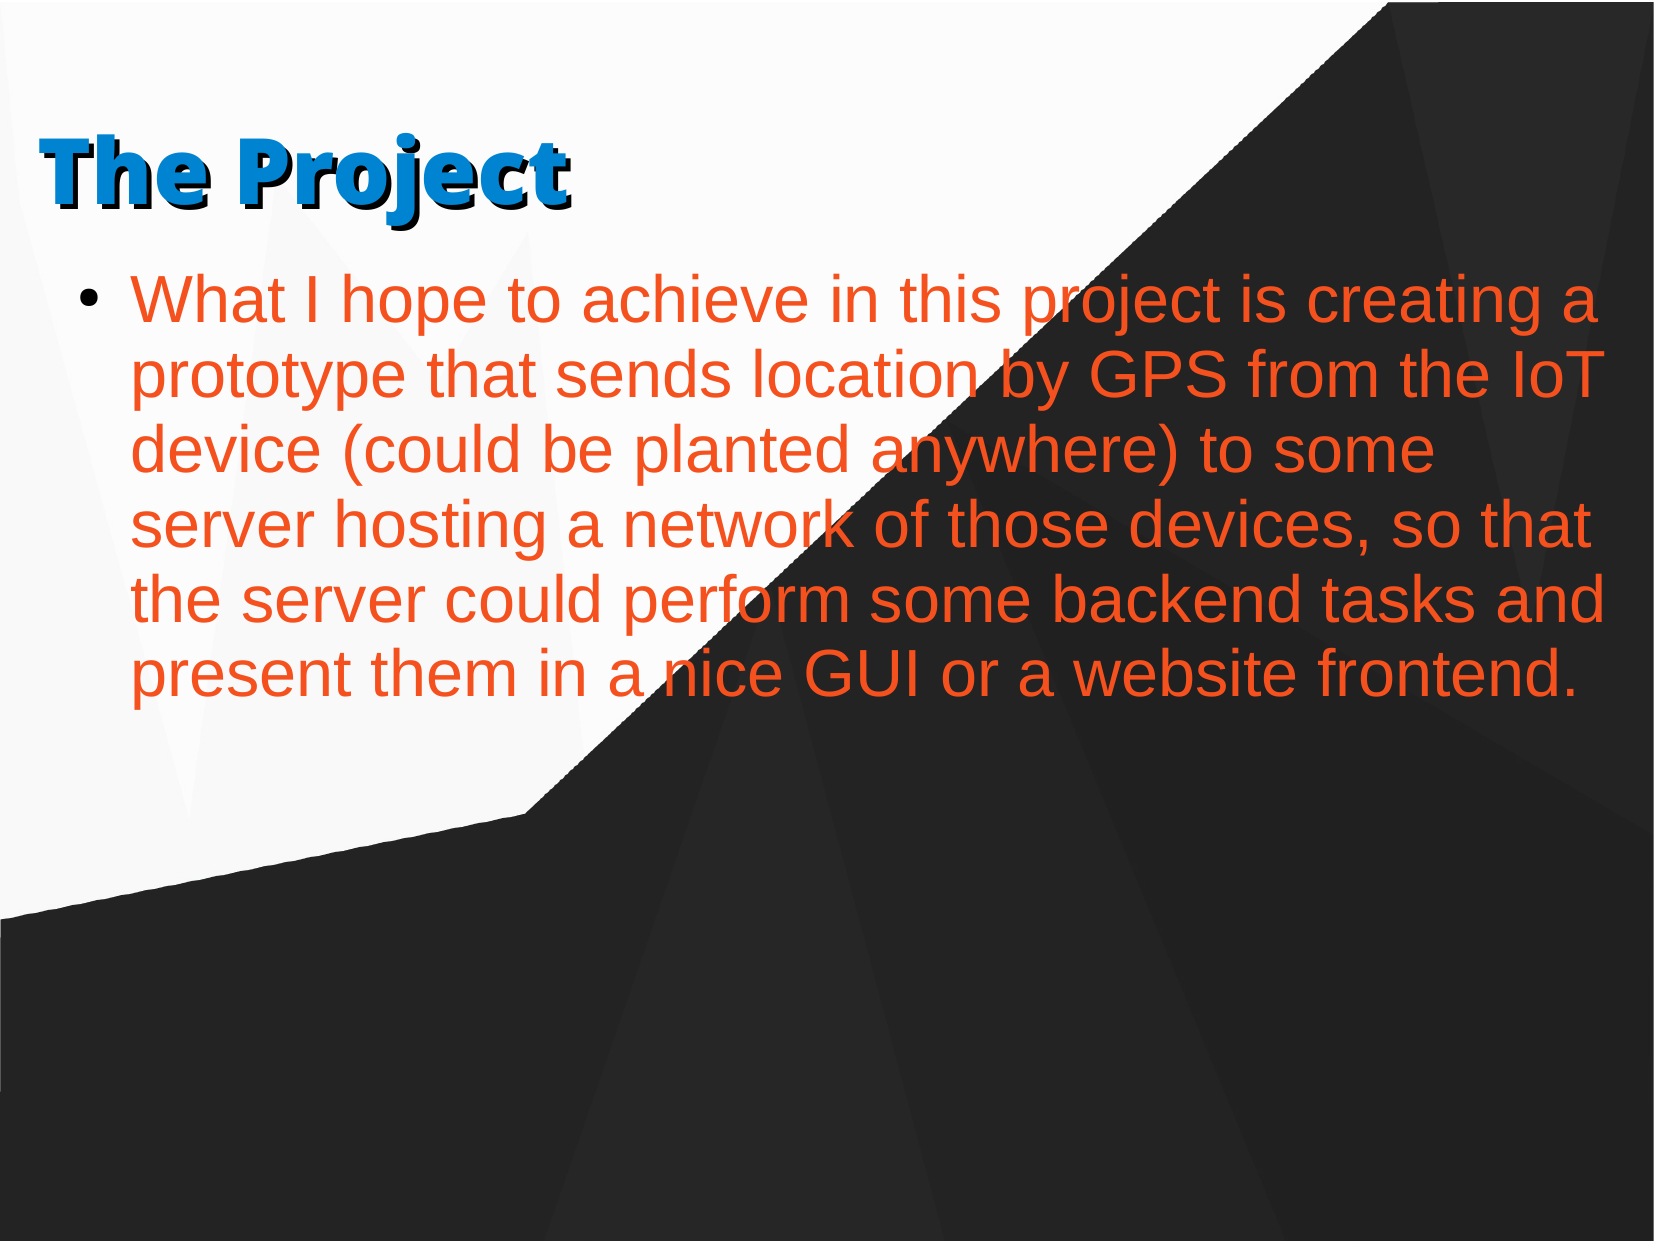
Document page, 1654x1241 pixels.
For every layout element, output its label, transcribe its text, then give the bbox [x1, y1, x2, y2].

picture [0, 2, 1654, 1241]
title The Project [37, 75, 1005, 263]
list What I hope to achieve in this project is creating a prototype that sends location by GPS from the IoT device (could be planted anywhere) to some server hosting a network of those devices, so that the server could perform some backend tasks and present them in a nice GUI or a website frontend. [59, 262, 1613, 712]
